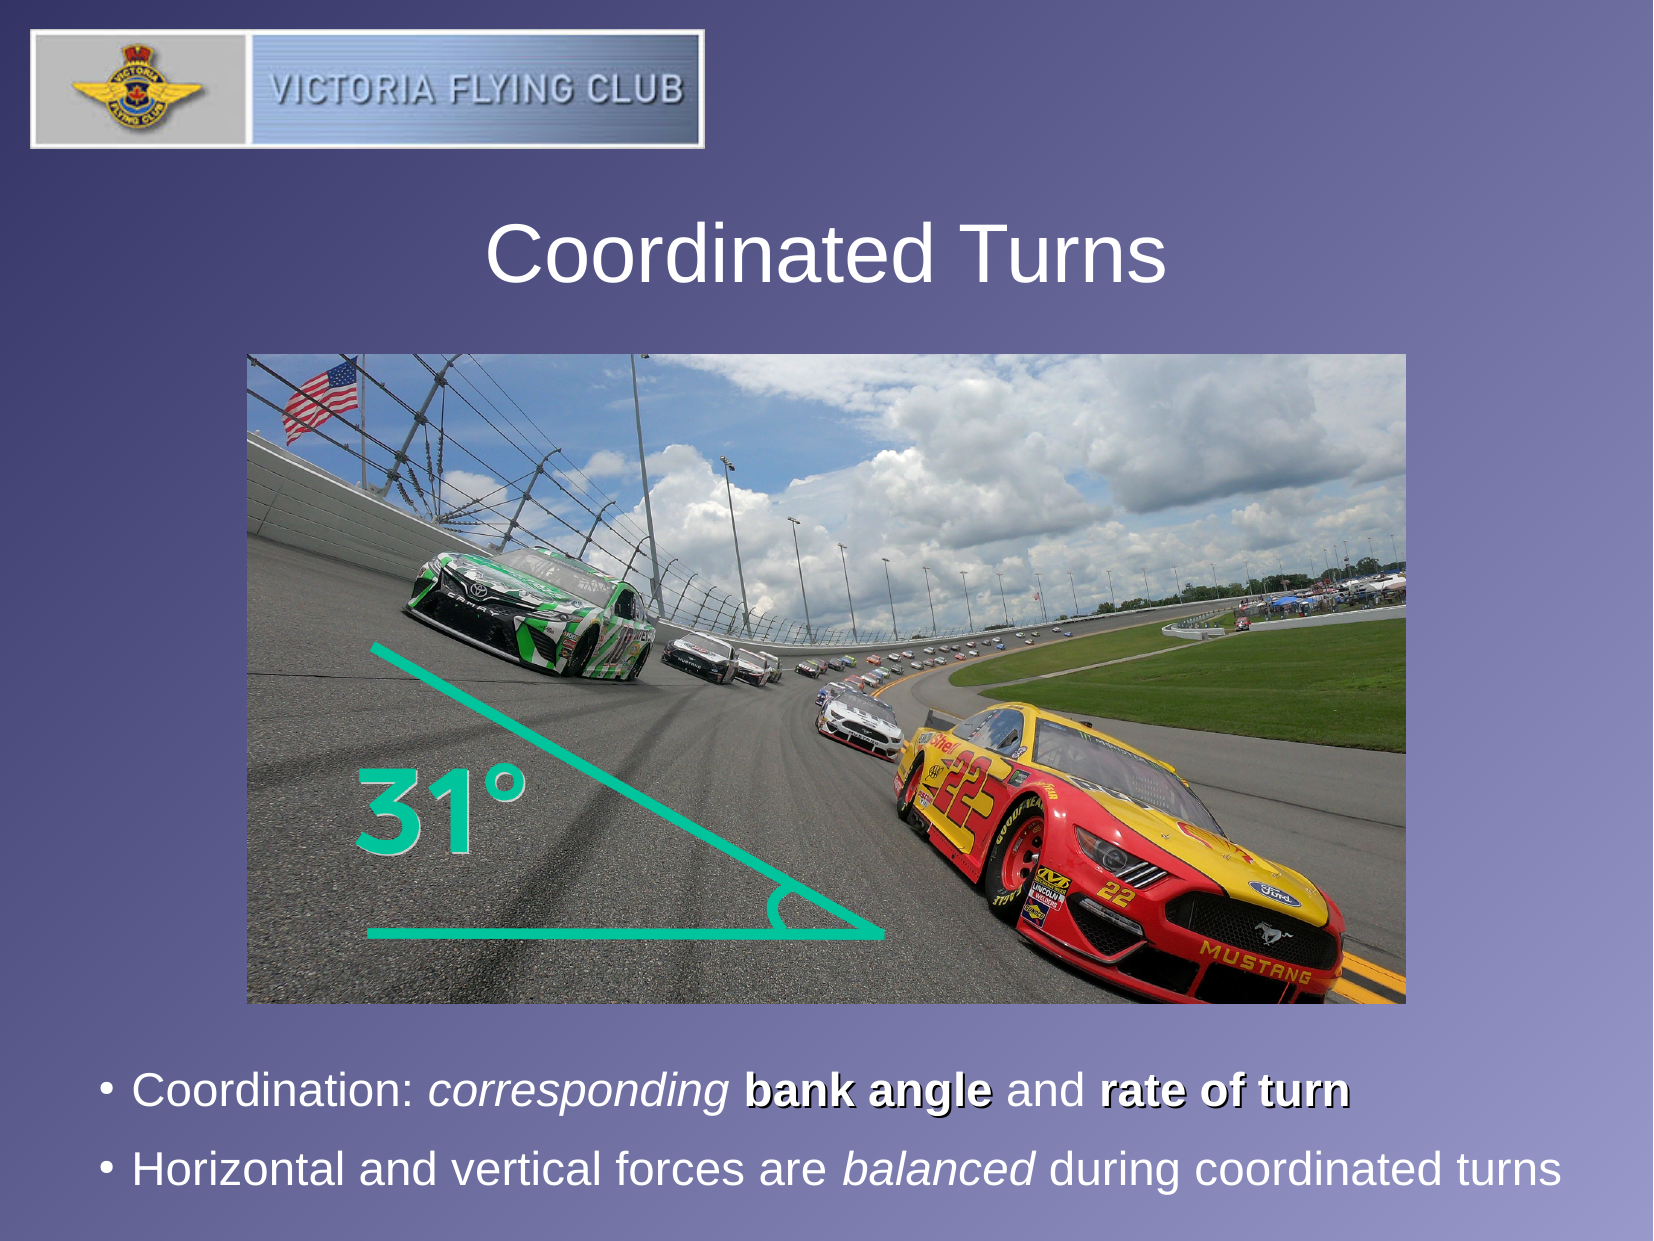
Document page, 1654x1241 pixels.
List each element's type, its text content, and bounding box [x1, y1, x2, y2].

list Coordination: corresponding bank angle and rate of turn Horizontal and vertical forces are balanced during coordinated turns [82, 1062, 1571, 1201]
title Coordinated Turns [82, 150, 1571, 358]
picture [247, 354, 1406, 1004]
picture [30, 29, 705, 149]
